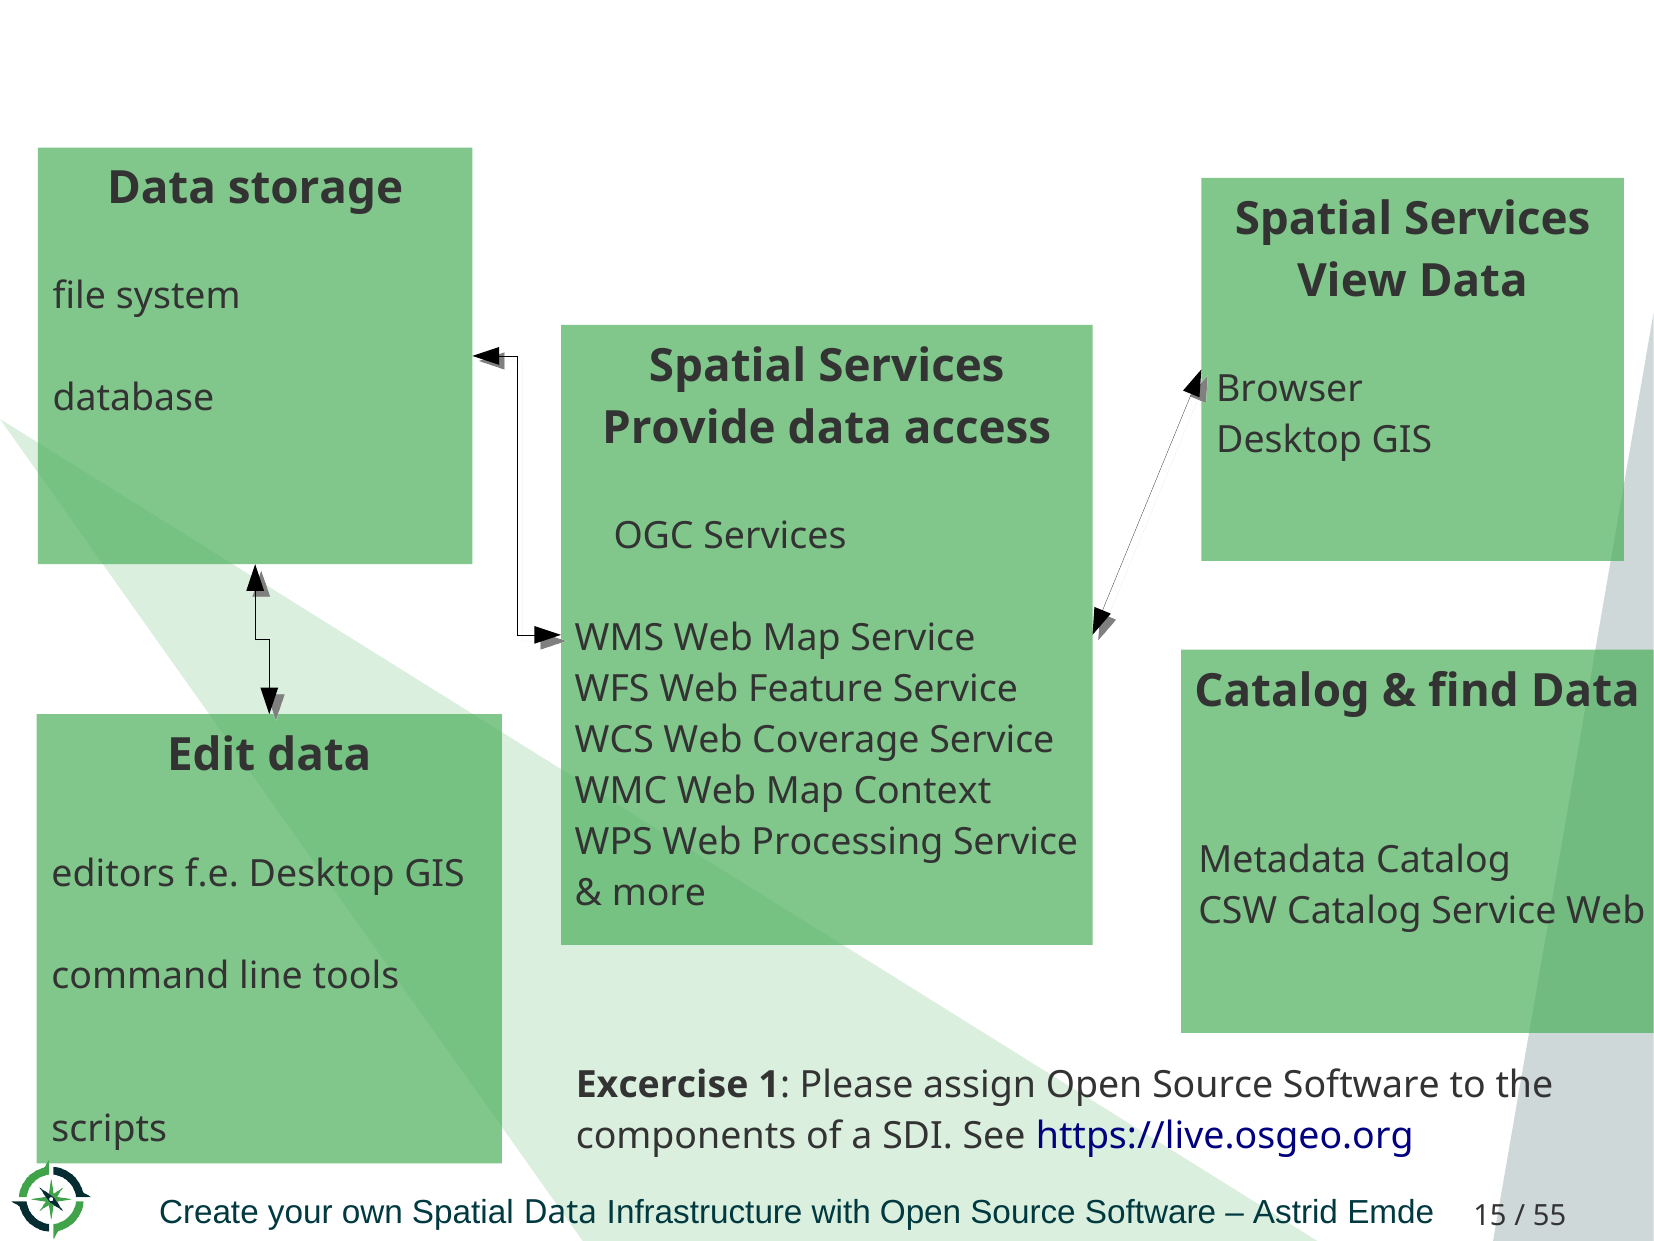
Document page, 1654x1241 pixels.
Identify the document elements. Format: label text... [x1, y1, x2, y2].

text_box Edit data editors f.e. Desktop GIS command line tools scripts [36, 714, 502, 1164]
text_box Spatial Services View Data Browser Desktop GIS [1201, 177, 1624, 561]
text_box Excercise 1: Please assign Open Source Software to the components of a SDI. See https://live.osgeo.org [561, 1049, 1654, 1163]
text_box Catalog & find Data Metadata Catalog CSW Catalog Service Web [1181, 649, 1654, 1033]
picture [10, 1158, 92, 1240]
text_box Spatial Services Provide data access OGC Services WMS Web Map Service WFS Web Feature Service WCS Web Coverage Service WMC Web Map Context WPS Web Processing Service & more [561, 324, 1093, 945]
text_box Data storage file system database [37, 147, 473, 565]
